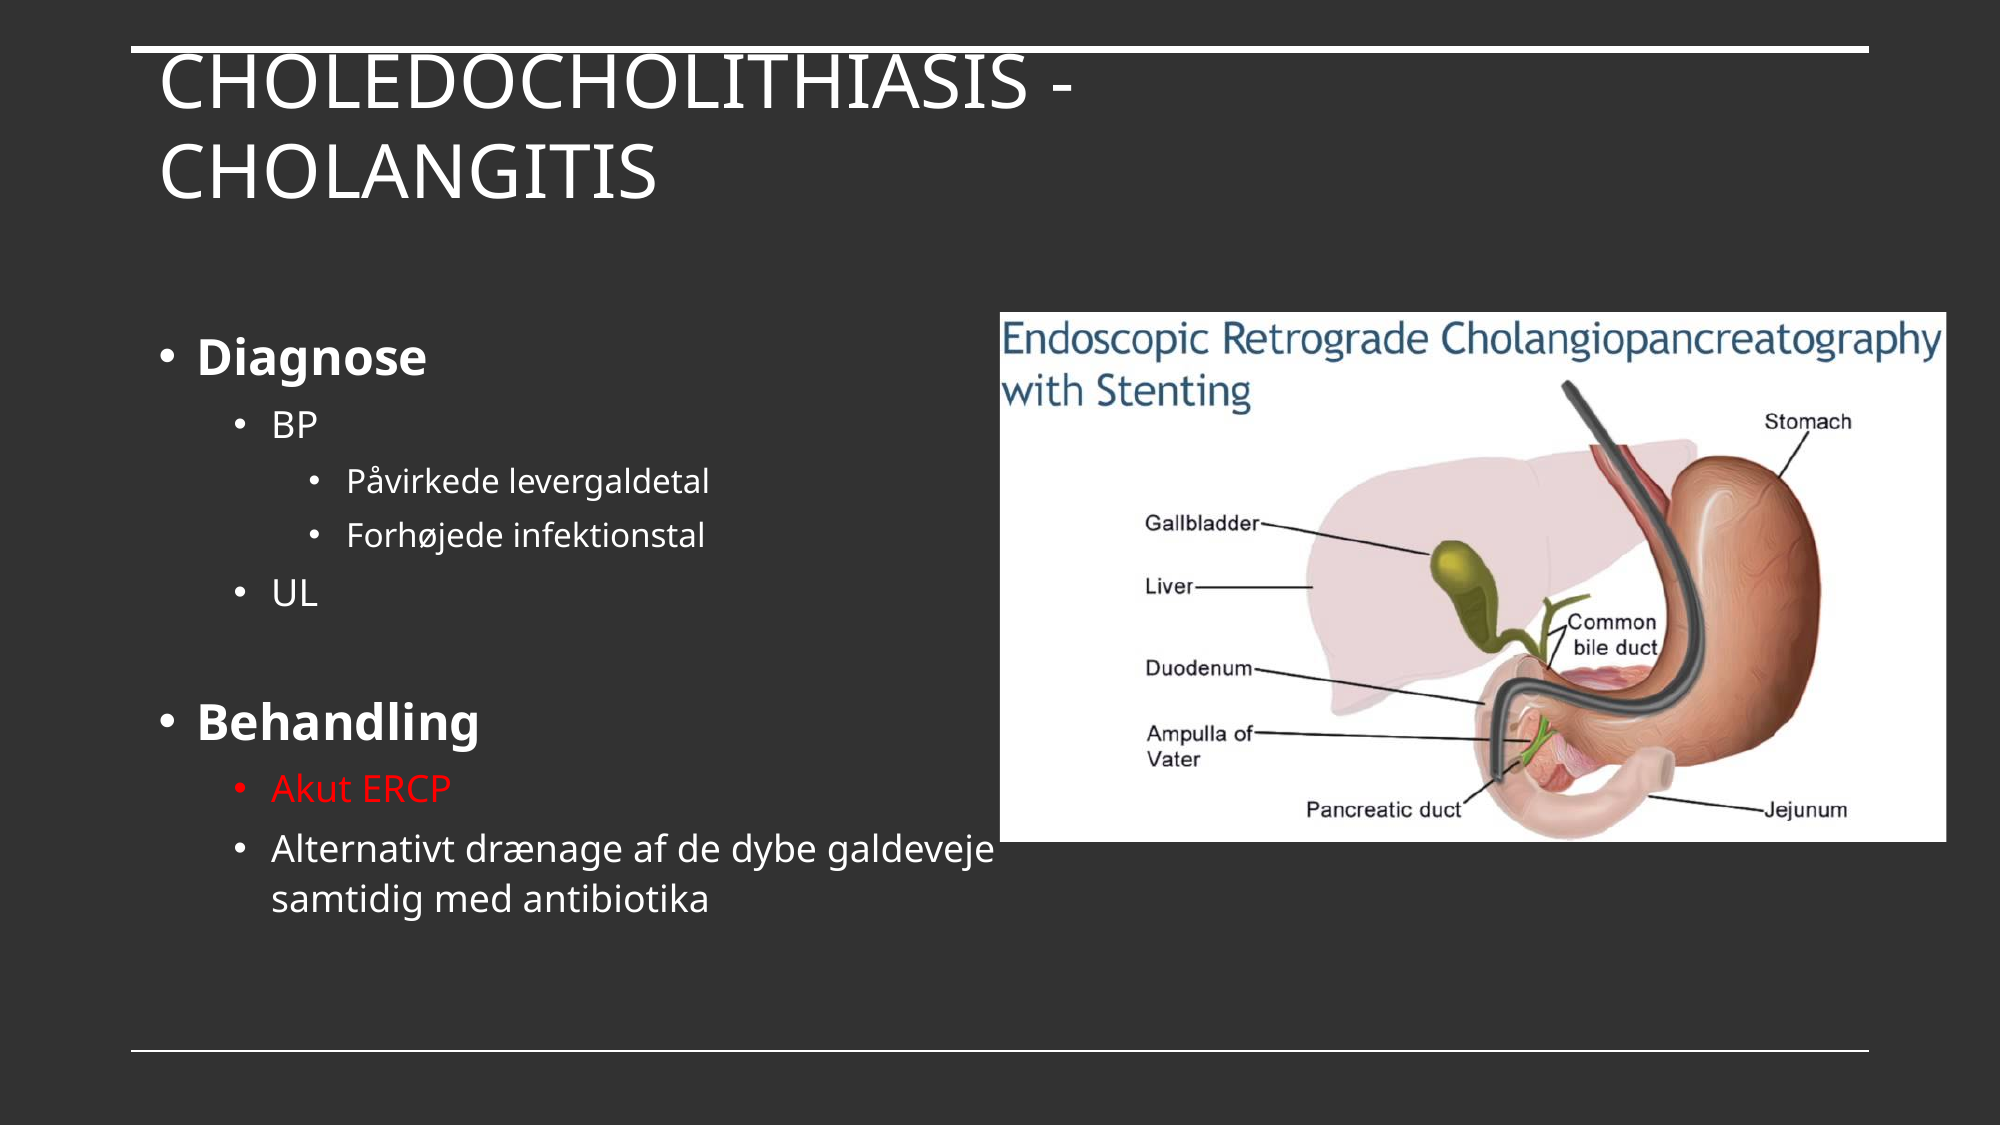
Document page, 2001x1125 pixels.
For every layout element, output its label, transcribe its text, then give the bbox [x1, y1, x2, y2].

picture [999, 312, 1947, 842]
title Choledocholithiasis - cholangitis [143, 81, 1142, 221]
list Diagnose BP Påvirkede levergaldetal Forhøjede infektionstal UL Behandling Akut ERCP Alternativt drænage af de dybe galdeveje samtidig med antibiotika [143, 312, 1049, 1080]
